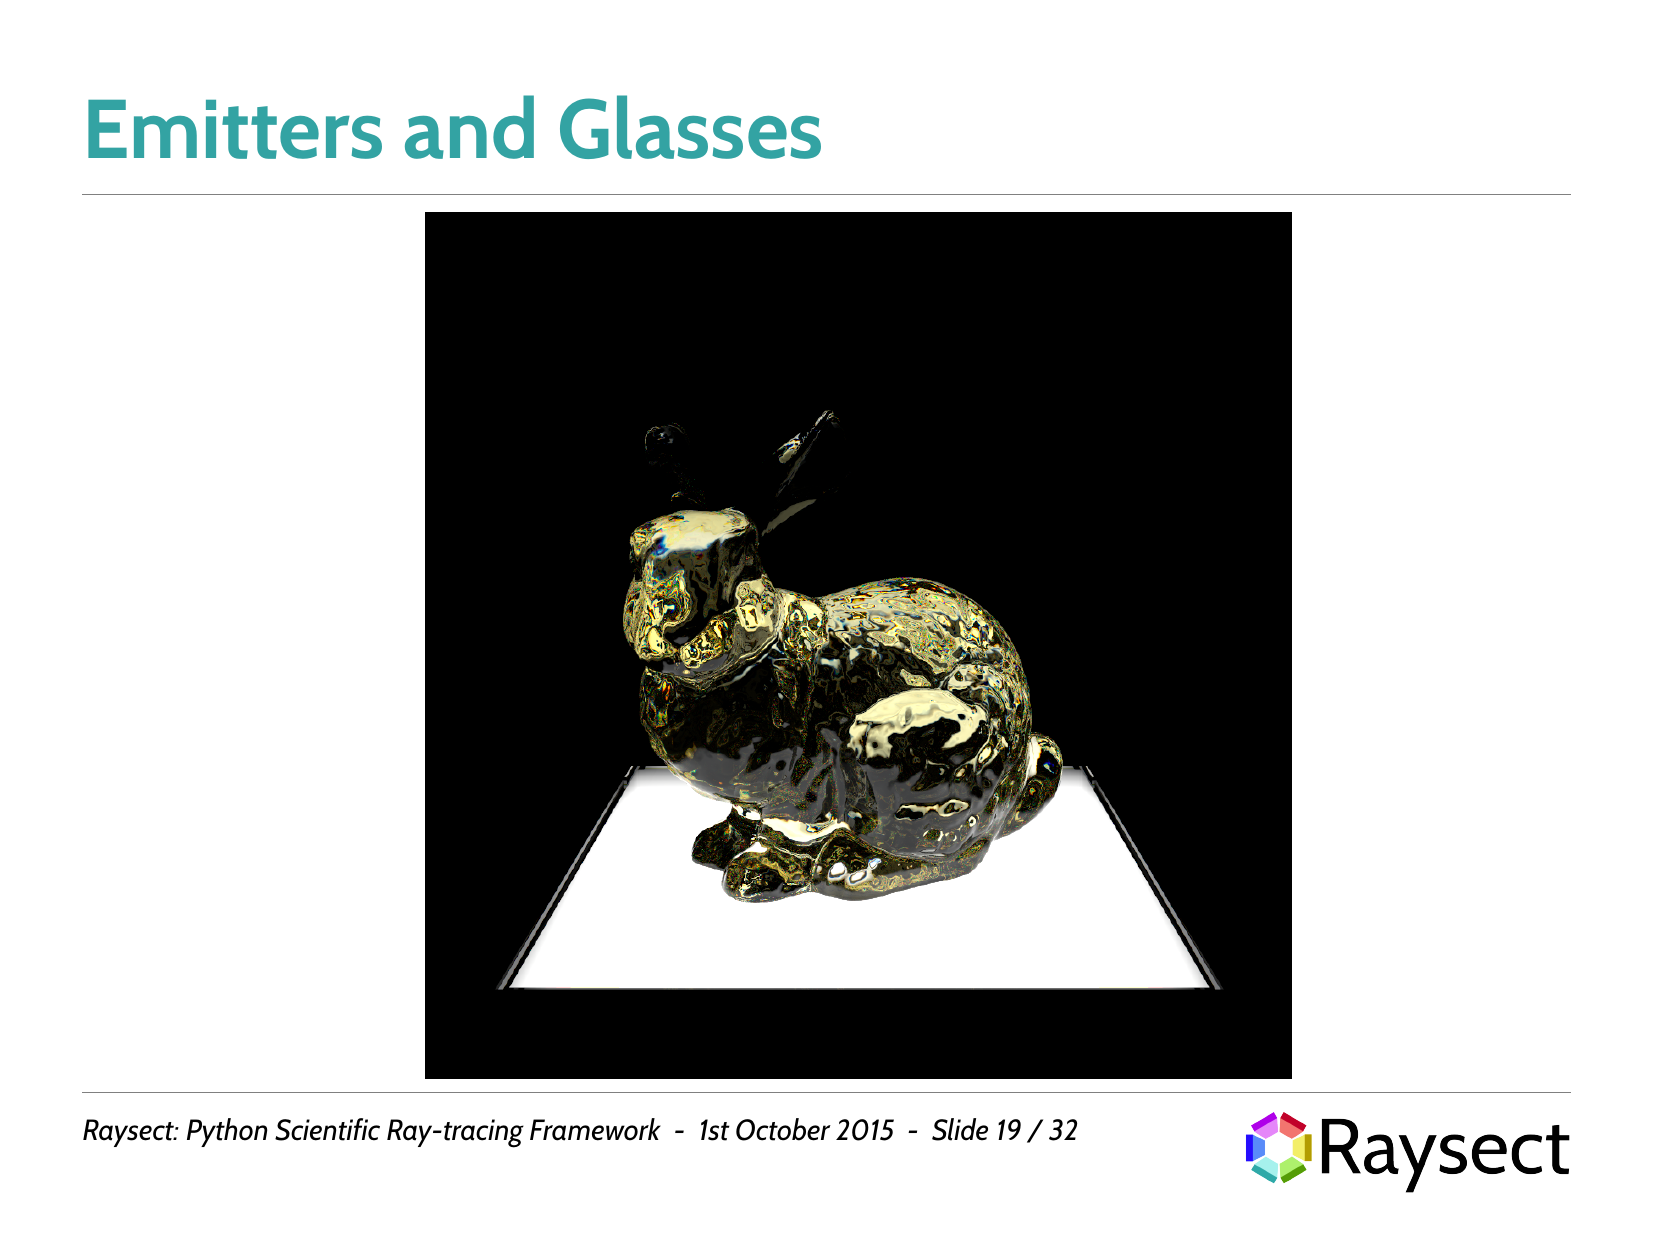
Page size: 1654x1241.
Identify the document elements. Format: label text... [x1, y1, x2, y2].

picture [425, 212, 1292, 1079]
title Emitters and Glasses [82, 70, 1571, 187]
picture [1242, 1108, 1573, 1196]
